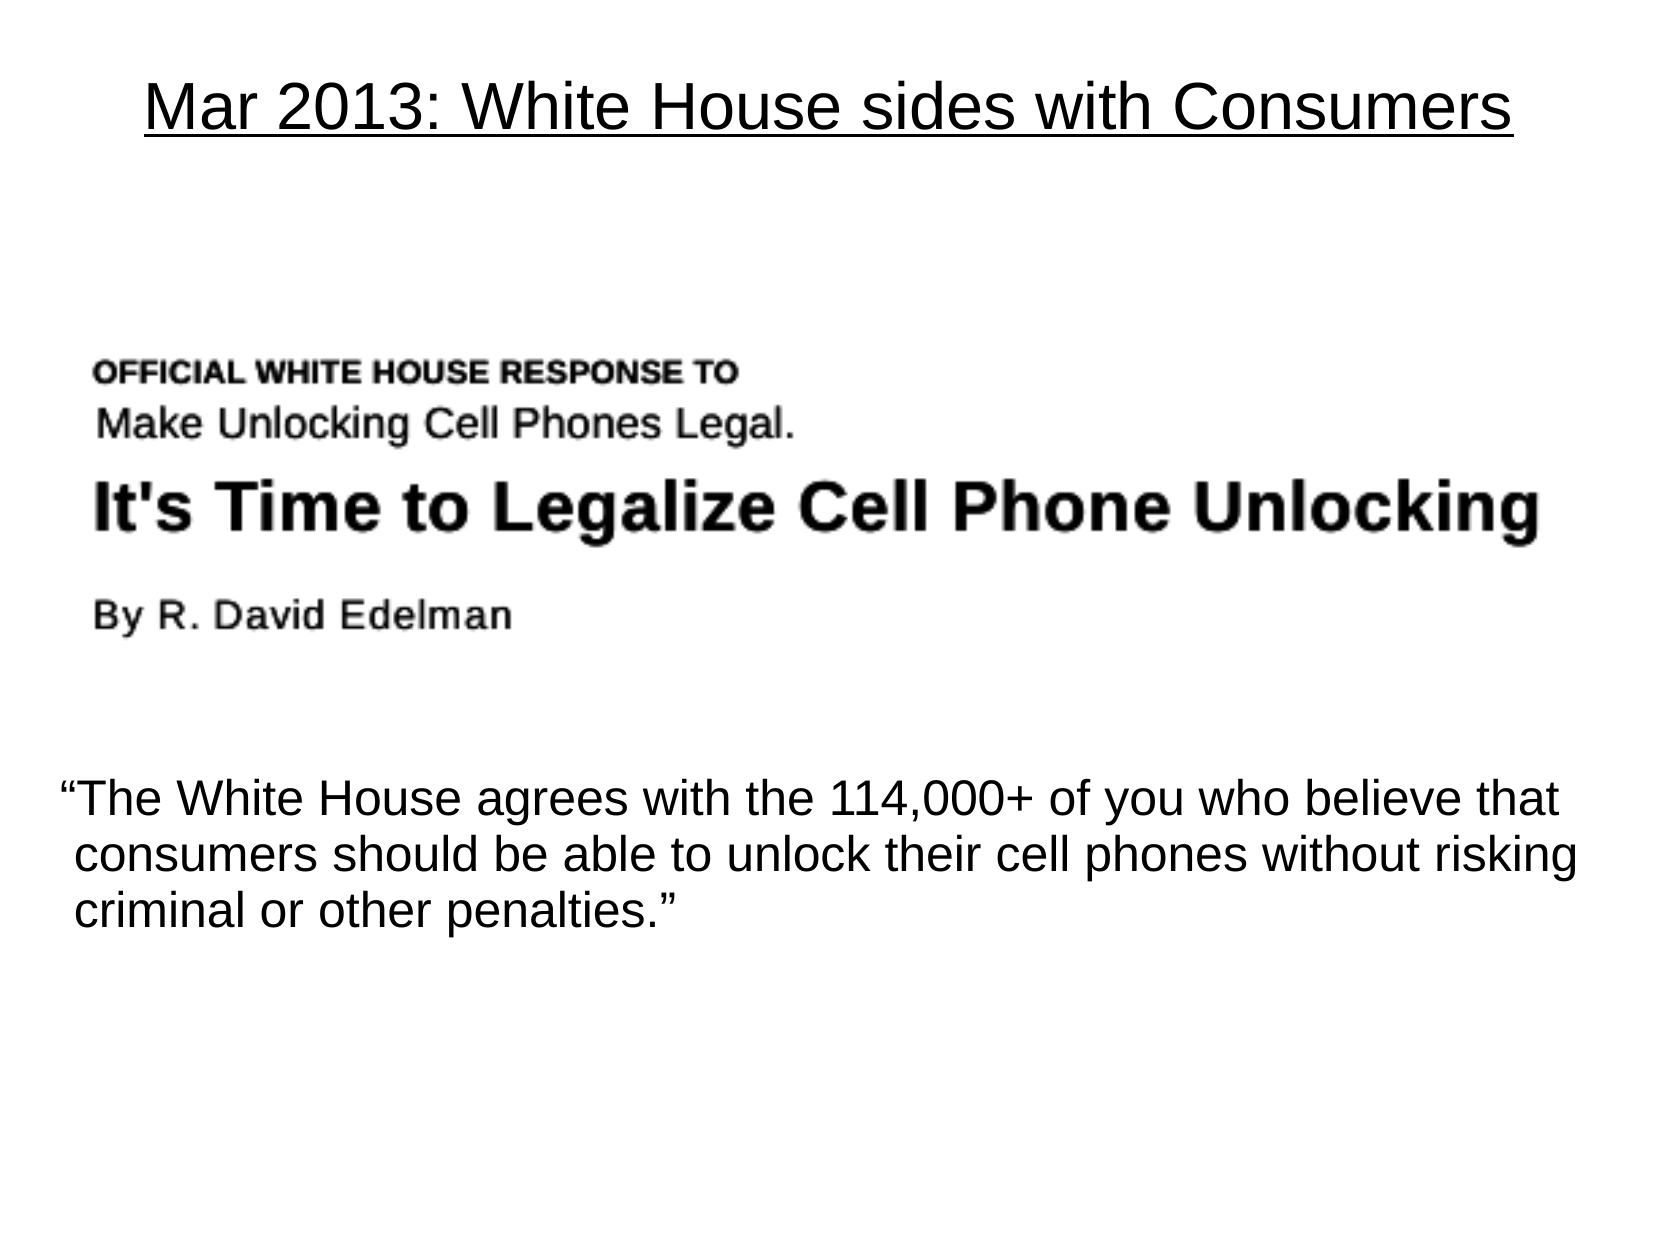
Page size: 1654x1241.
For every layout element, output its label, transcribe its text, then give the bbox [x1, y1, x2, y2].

picture [69, 297, 1570, 687]
title Mar 2013: White House sides with Consumers [22, 45, 1636, 169]
text_box “The White House agrees with the 114,000+ of you who believe that consumers should be able to unlock their cell phones without risking criminal or other penalties.” [45, 762, 1595, 946]
